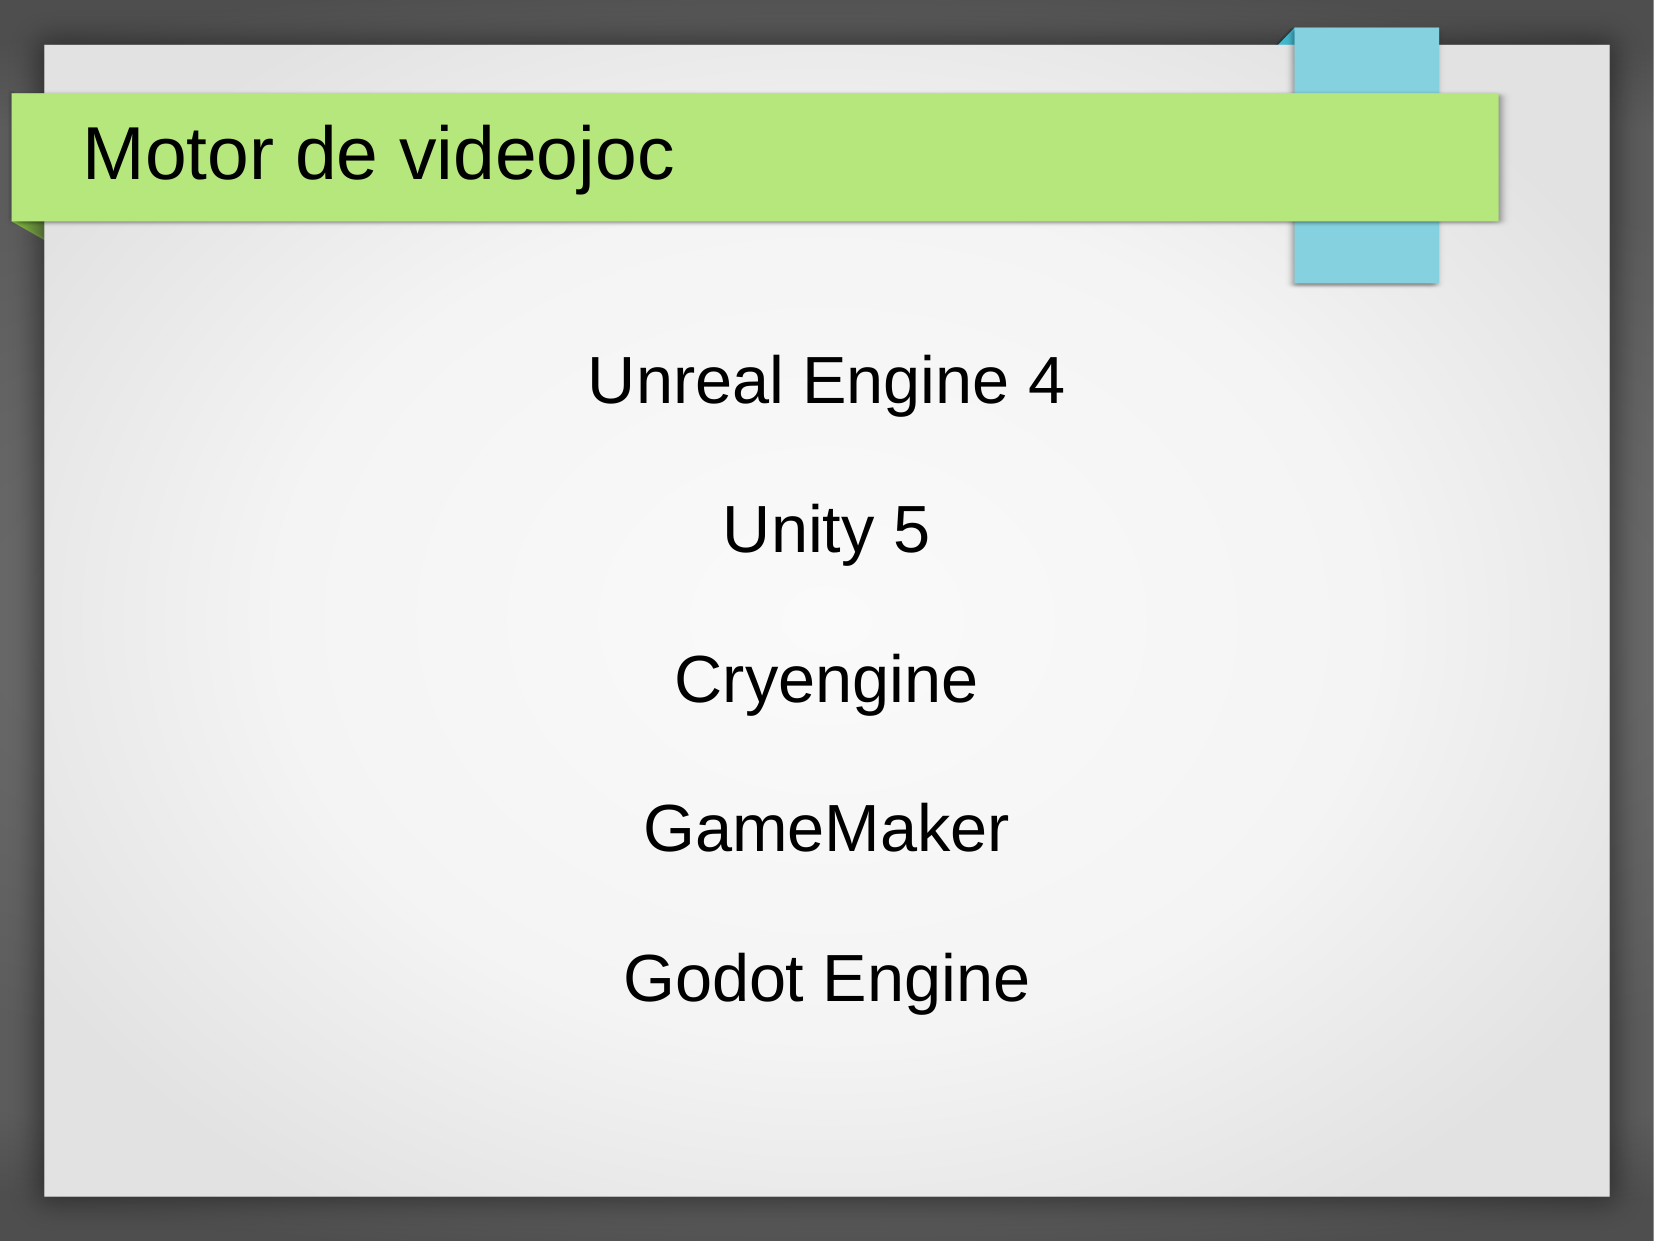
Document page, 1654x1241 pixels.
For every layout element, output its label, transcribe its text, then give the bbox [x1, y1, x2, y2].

title Motor de videojoc [82, 94, 1264, 213]
picture [0, 0, 1654, 1241]
subtitle Unreal Engine 4 Unity 5 Cryengine GameMaker Godot Engine [82, 342, 1571, 1091]
